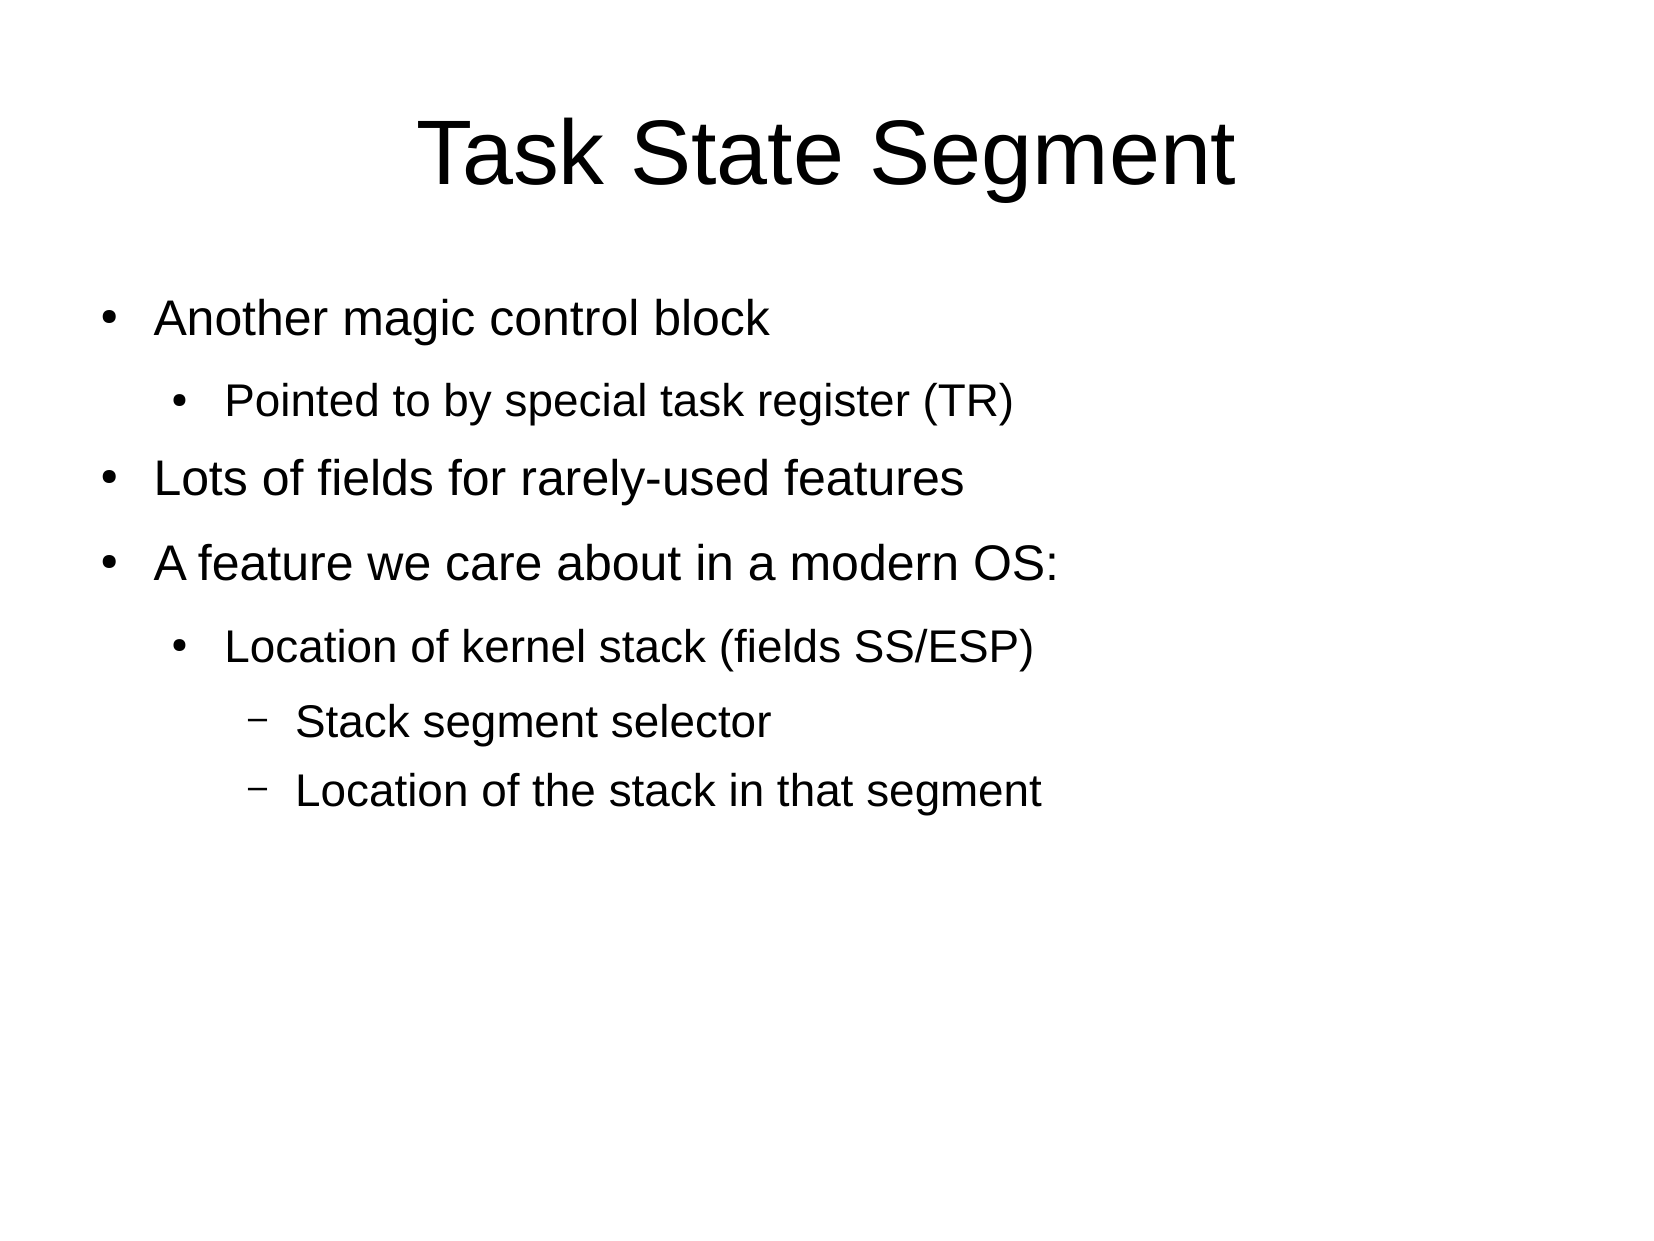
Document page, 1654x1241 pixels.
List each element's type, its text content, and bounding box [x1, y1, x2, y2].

title Task State Segment [82, 49, 1571, 257]
list Another magic control block Pointed to by special task register (TR) Lots of fields for rarely-used features A feature we care about in a modern OS: Location of kernel stack (fields SS/ESP) Stack segment selector Location of the stack in that segment [82, 290, 1571, 1010]
